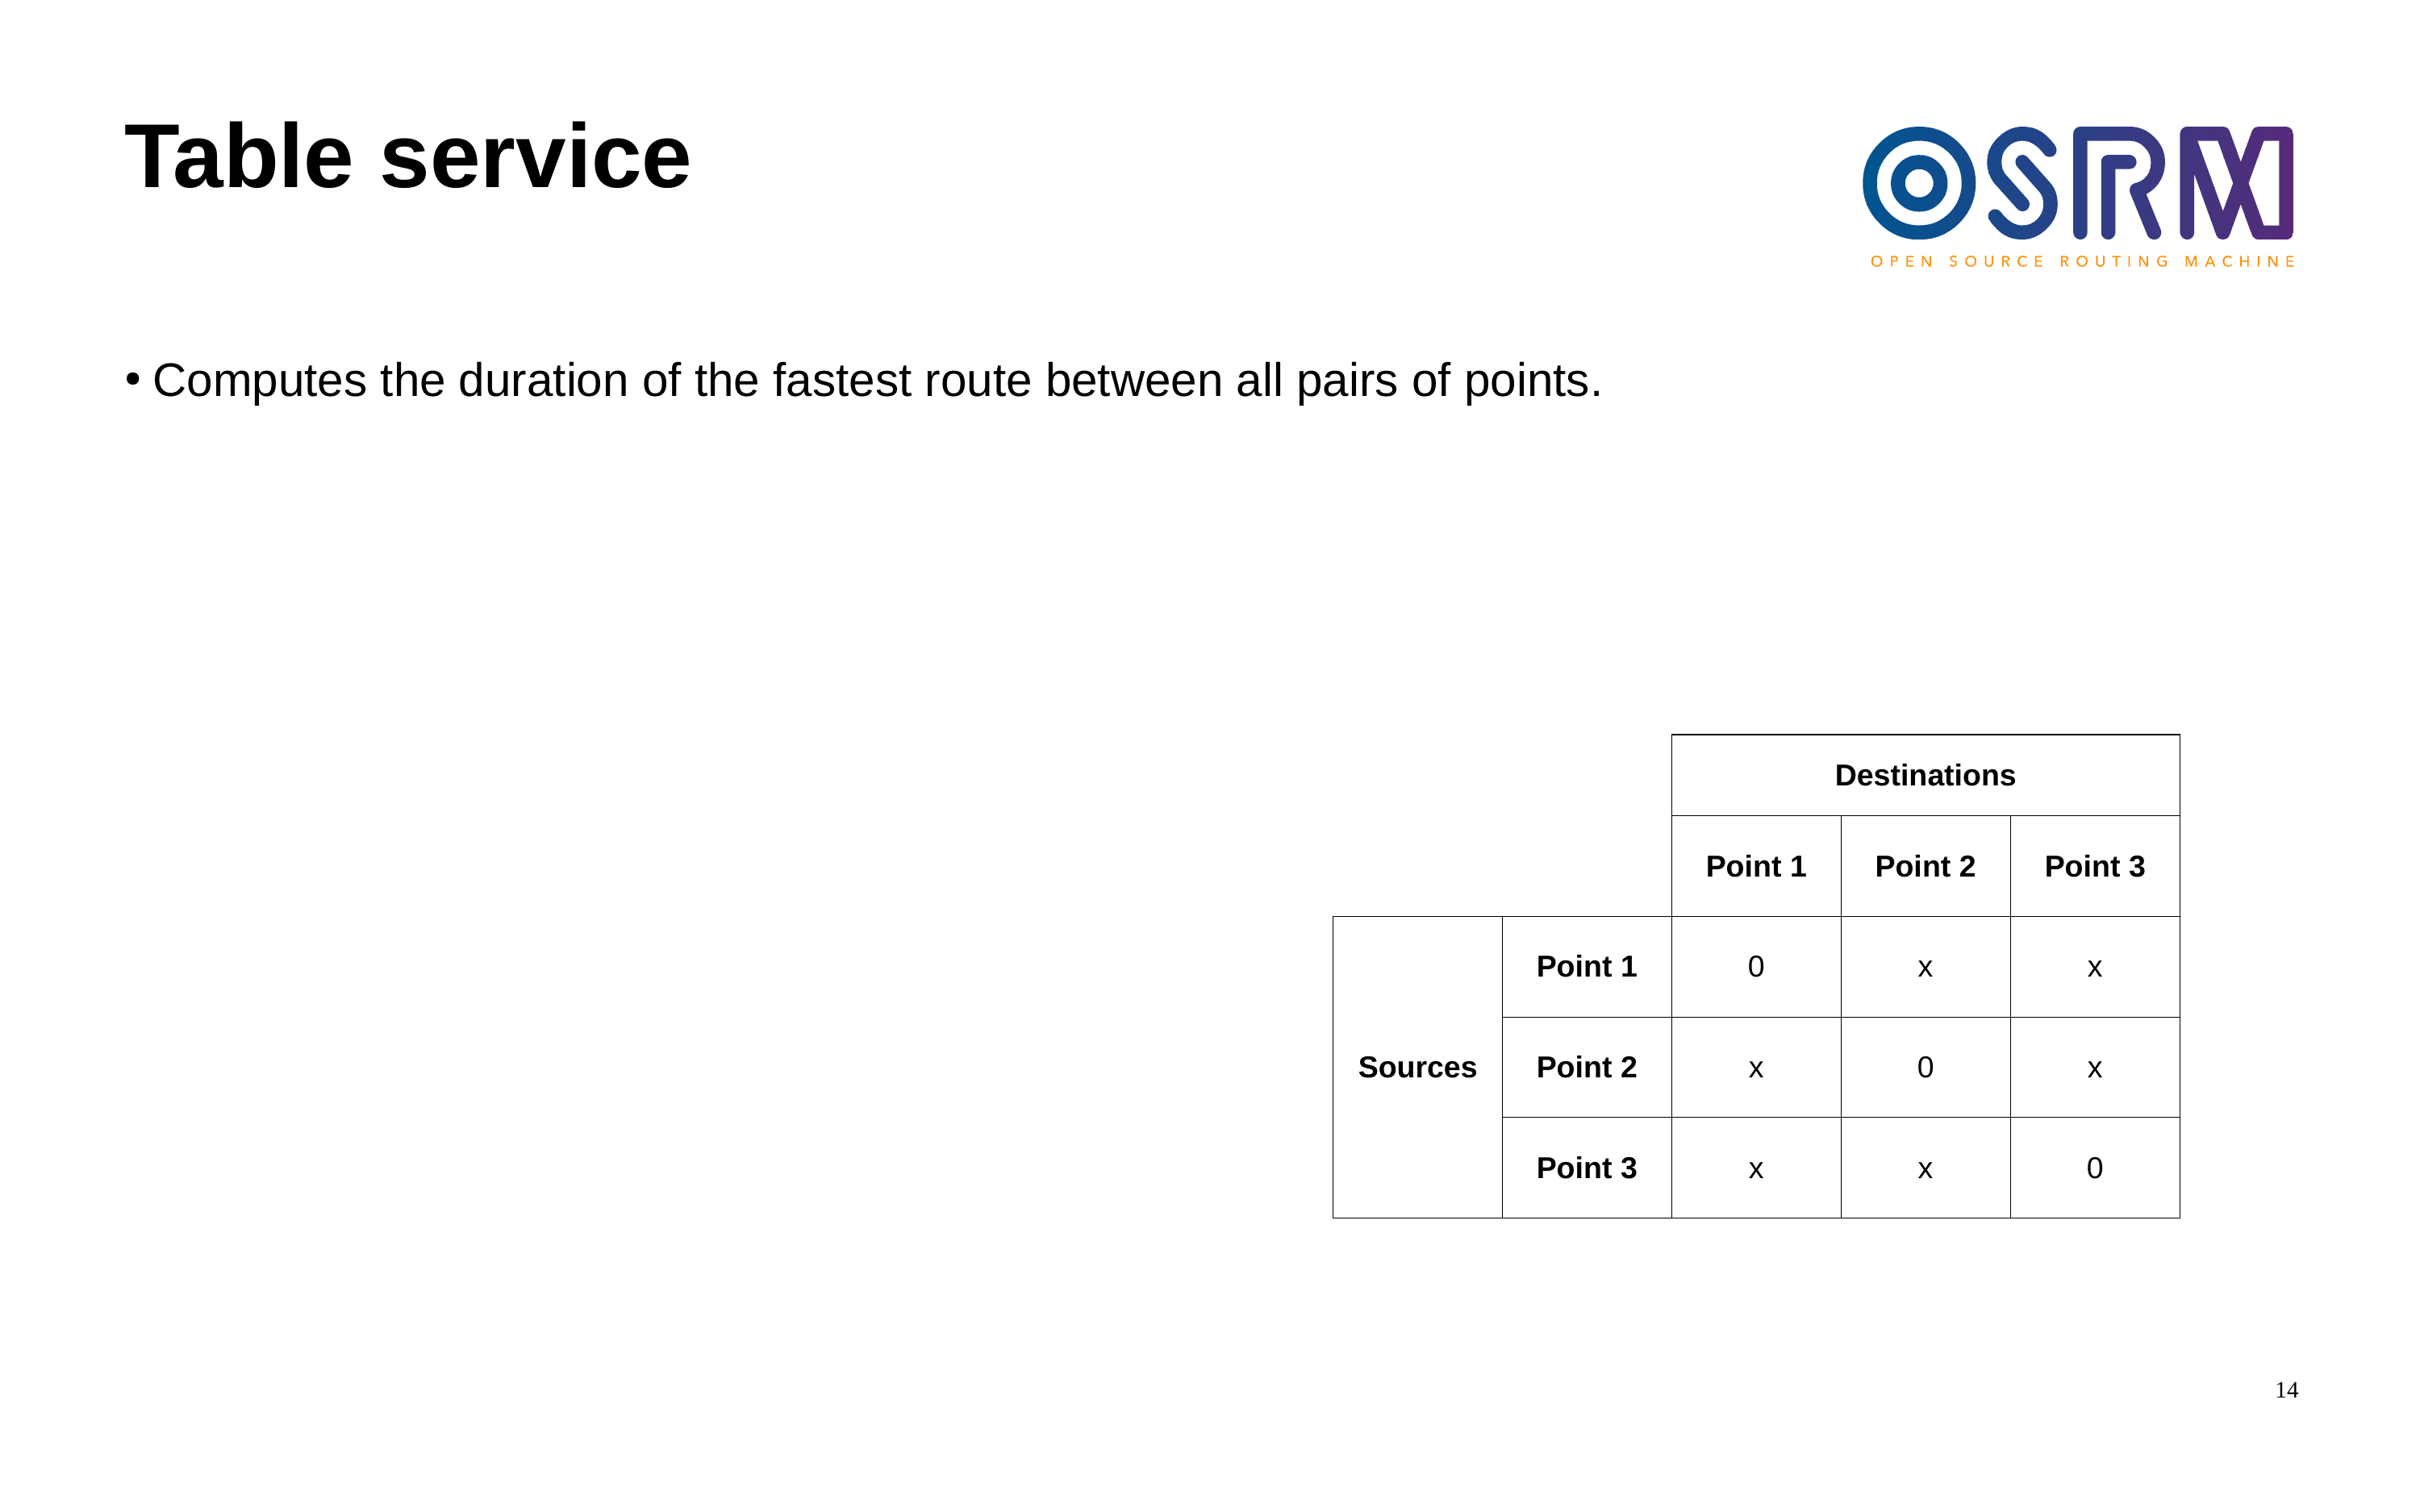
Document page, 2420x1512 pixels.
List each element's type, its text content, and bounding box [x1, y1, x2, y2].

picture [1856, 122, 2300, 273]
table_cell Point 2 [1842, 816, 2010, 916]
table_cell 0 [2011, 1118, 2180, 1218]
table_cell x [2011, 917, 2180, 1017]
table_cell Point 1 [1672, 816, 1841, 916]
table_cell x [1672, 1018, 1841, 1117]
table_cell Point 2 [1503, 1018, 1671, 1117]
table_cell x [1672, 1118, 1841, 1218]
table_header Destinations [1672, 735, 2180, 815]
text_box Computes the duration of the fastest route between all pairs of points. [112, 322, 1715, 530]
table_cell 0 [1842, 1018, 2010, 1117]
table_header [1333, 735, 1502, 816]
table_cell x [2011, 1018, 2180, 1117]
table_cell [1333, 816, 1502, 916]
table_cell x [1842, 1118, 2010, 1218]
table_cell Sources [1333, 917, 1502, 1218]
table_cell Point 1 [1503, 917, 1671, 1017]
table_cell 0 [1672, 917, 1841, 1017]
text_box Table service [112, 61, 1199, 251]
table_header [1502, 735, 1671, 816]
table_cell [1502, 816, 1671, 916]
table_cell Point 3 [2011, 816, 2180, 916]
table_cell x [1842, 917, 2010, 1017]
table_cell Point 3 [1503, 1118, 1671, 1218]
